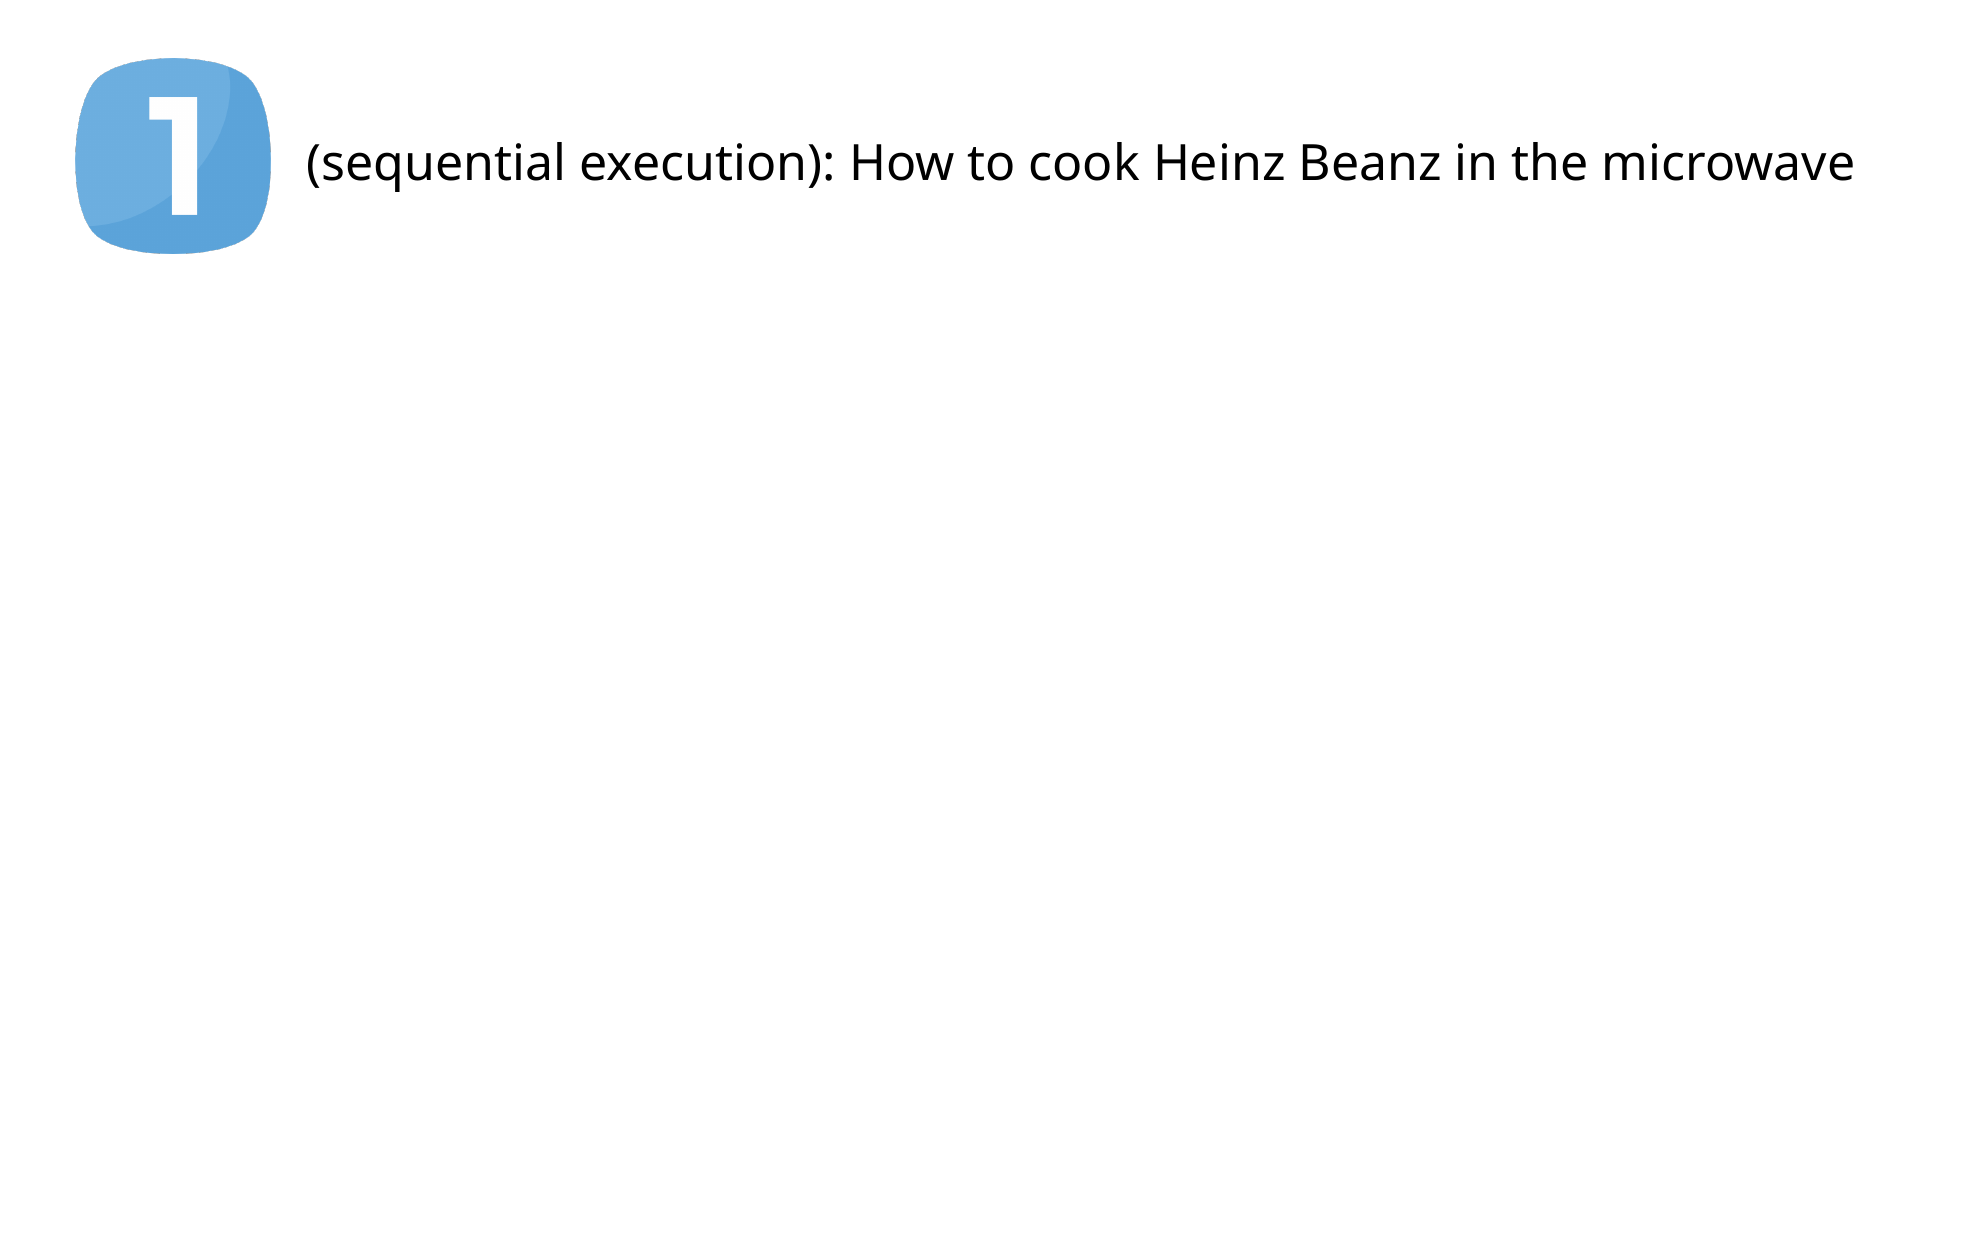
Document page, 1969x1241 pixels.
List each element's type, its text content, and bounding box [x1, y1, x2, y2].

picture [75, 58, 271, 254]
text_box (sequential execution): How to cook Heinz Beanz in the microwave [300, 96, 1921, 226]
